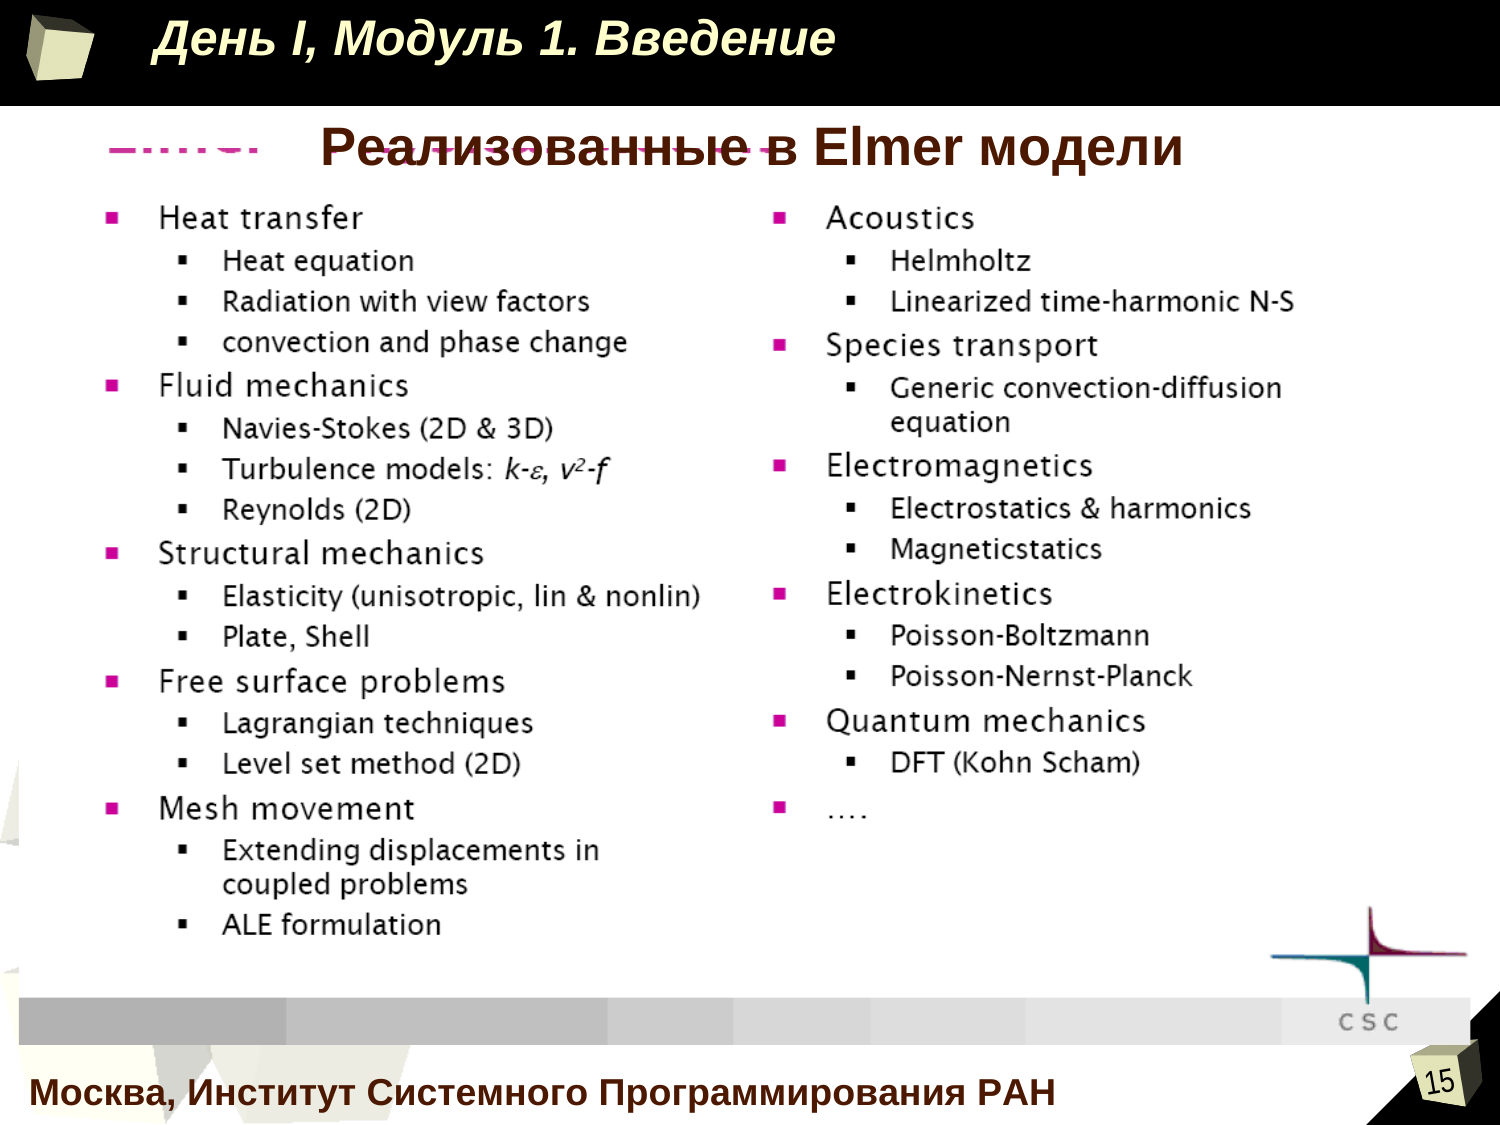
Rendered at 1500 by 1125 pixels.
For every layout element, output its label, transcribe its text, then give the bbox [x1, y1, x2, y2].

text_box Реализованные в Elmer модели [5, 103, 1500, 184]
picture [0, 184, 1471, 1125]
picture [423, 1088, 433, 1102]
